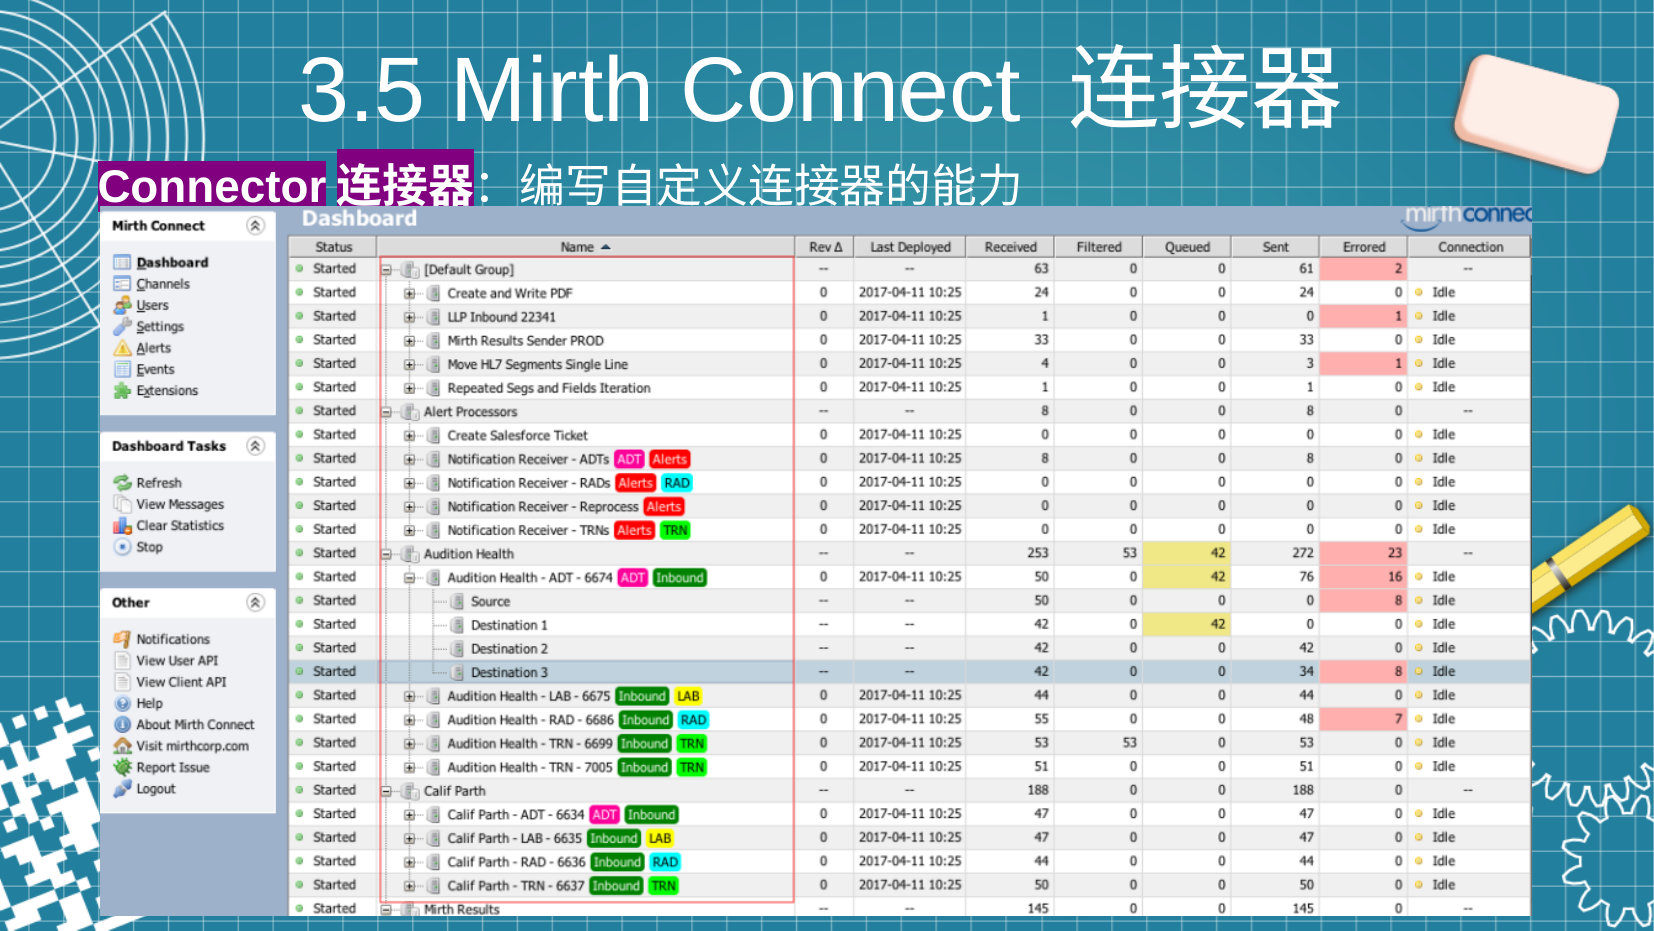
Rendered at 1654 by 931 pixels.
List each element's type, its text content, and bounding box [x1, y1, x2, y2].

title 3.5 Mirth Connect 连接器 [76, 29, 1565, 133]
text_box Connector连接器：编写自定义连接器的能力 [82, 141, 1595, 213]
picture [0, 0, 1654, 931]
